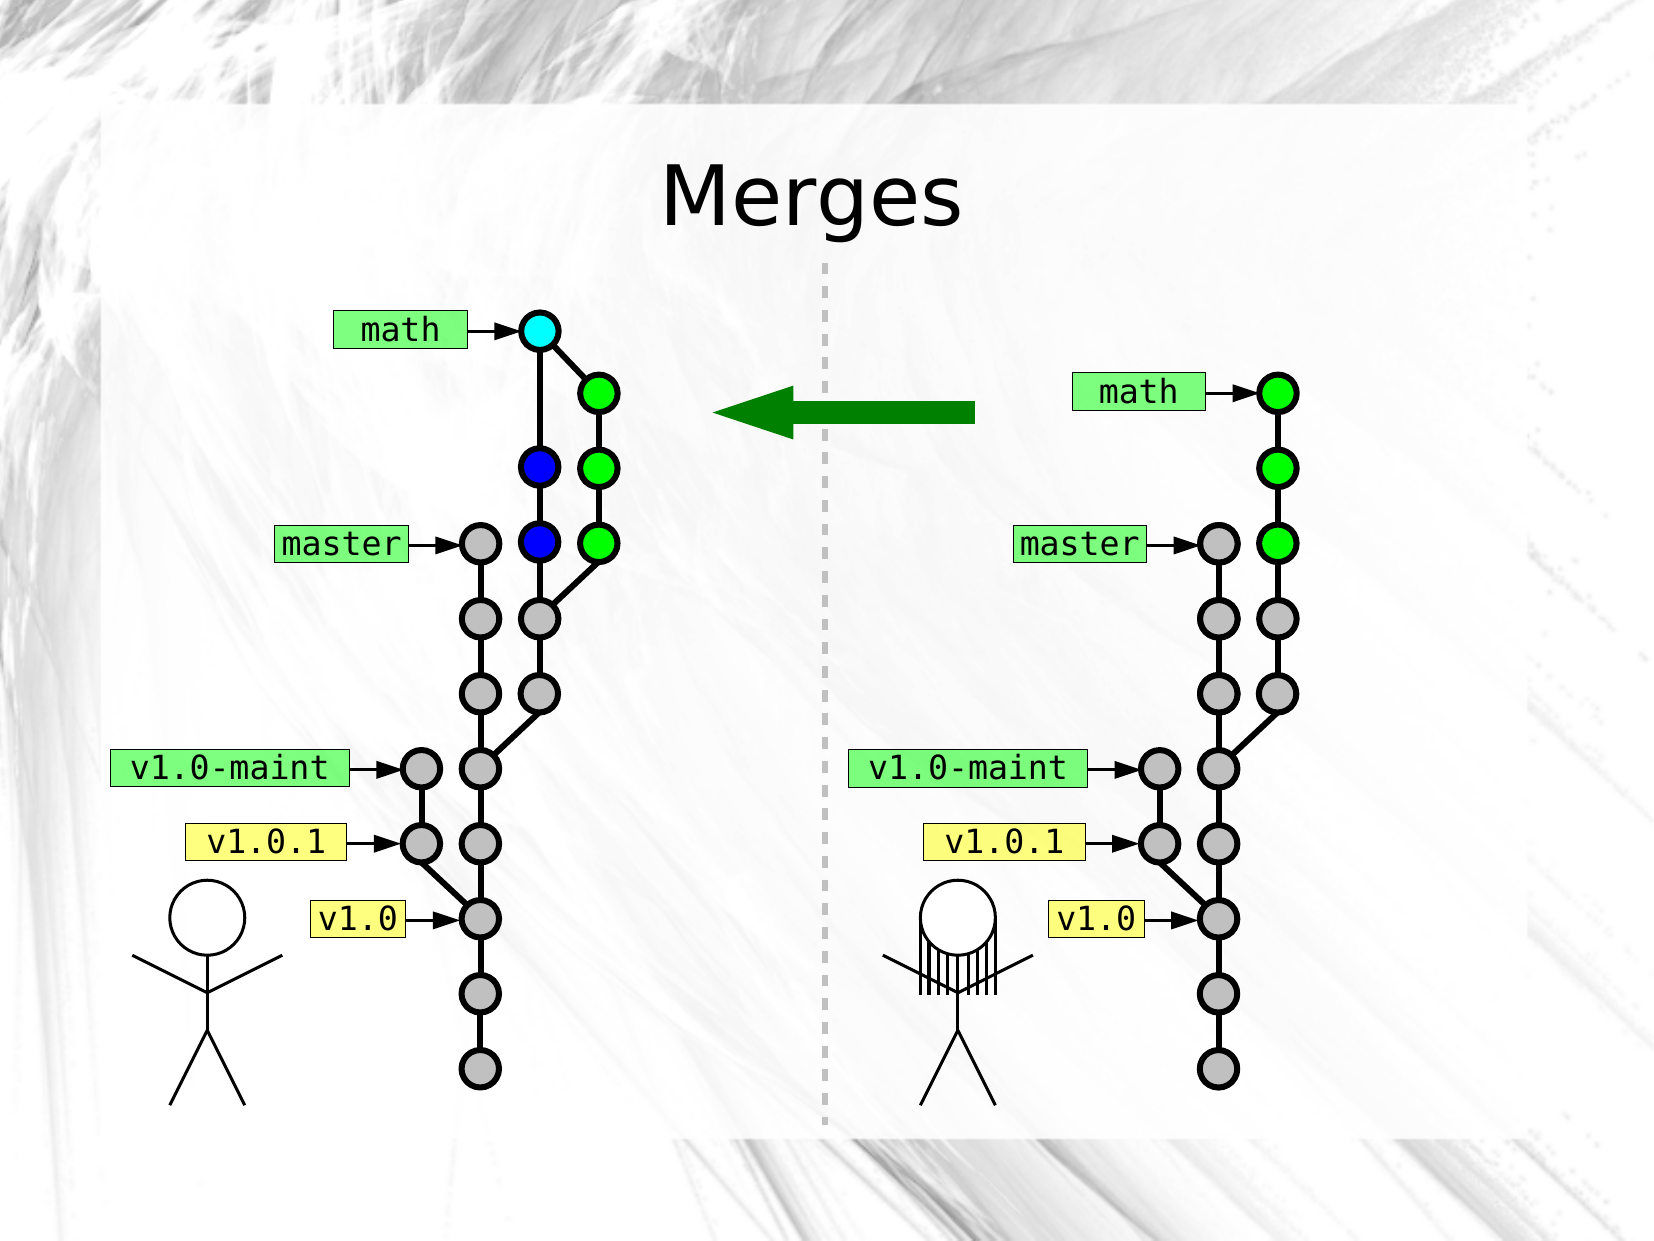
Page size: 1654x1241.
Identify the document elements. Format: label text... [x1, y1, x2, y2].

text_box v1.0-maint [848, 749, 1088, 788]
text_box [521, 312, 559, 350]
text_box [402, 825, 441, 863]
text_box [461, 975, 500, 1013]
text_box v1.0-maint [110, 749, 350, 787]
text_box [1259, 449, 1297, 487]
text_box v1.0 [310, 900, 406, 938]
text_box [1200, 600, 1238, 638]
text_box v1.0.1 [185, 823, 347, 861]
text_box [520, 600, 559, 638]
text_box [1199, 750, 1238, 788]
text_box [461, 750, 500, 788]
text_box [1199, 900, 1238, 938]
text_box [520, 523, 559, 561]
title Merges [118, 112, 1506, 281]
text_box [461, 900, 500, 938]
text_box [461, 600, 500, 638]
text_box math [1072, 372, 1206, 411]
text_box [1258, 675, 1297, 713]
text_box [1200, 675, 1238, 713]
text_box [580, 374, 618, 412]
text_box [520, 675, 559, 713]
text_box v1.0 [1048, 900, 1145, 938]
text_box master [274, 525, 409, 563]
text_box [580, 524, 618, 562]
text_box master [1013, 525, 1147, 563]
text_box [461, 1050, 500, 1088]
text_box [461, 675, 500, 713]
text_box [1140, 825, 1179, 863]
text_box [461, 525, 500, 563]
text_box [1199, 825, 1238, 863]
text_box [1199, 1050, 1238, 1088]
text_box [1259, 374, 1297, 412]
text_box [920, 880, 996, 956]
text_box [1199, 975, 1238, 1013]
text_box v1.0.1 [923, 823, 1086, 861]
text_box [402, 750, 441, 788]
text_box [1140, 750, 1179, 788]
picture [0, 0, 1654, 1241]
text_box [580, 449, 618, 487]
text_box [461, 825, 500, 863]
text_box [1259, 524, 1297, 562]
text_box [1259, 600, 1297, 638]
text_box [1200, 525, 1238, 563]
text_box [520, 448, 559, 486]
text_box math [333, 310, 468, 349]
